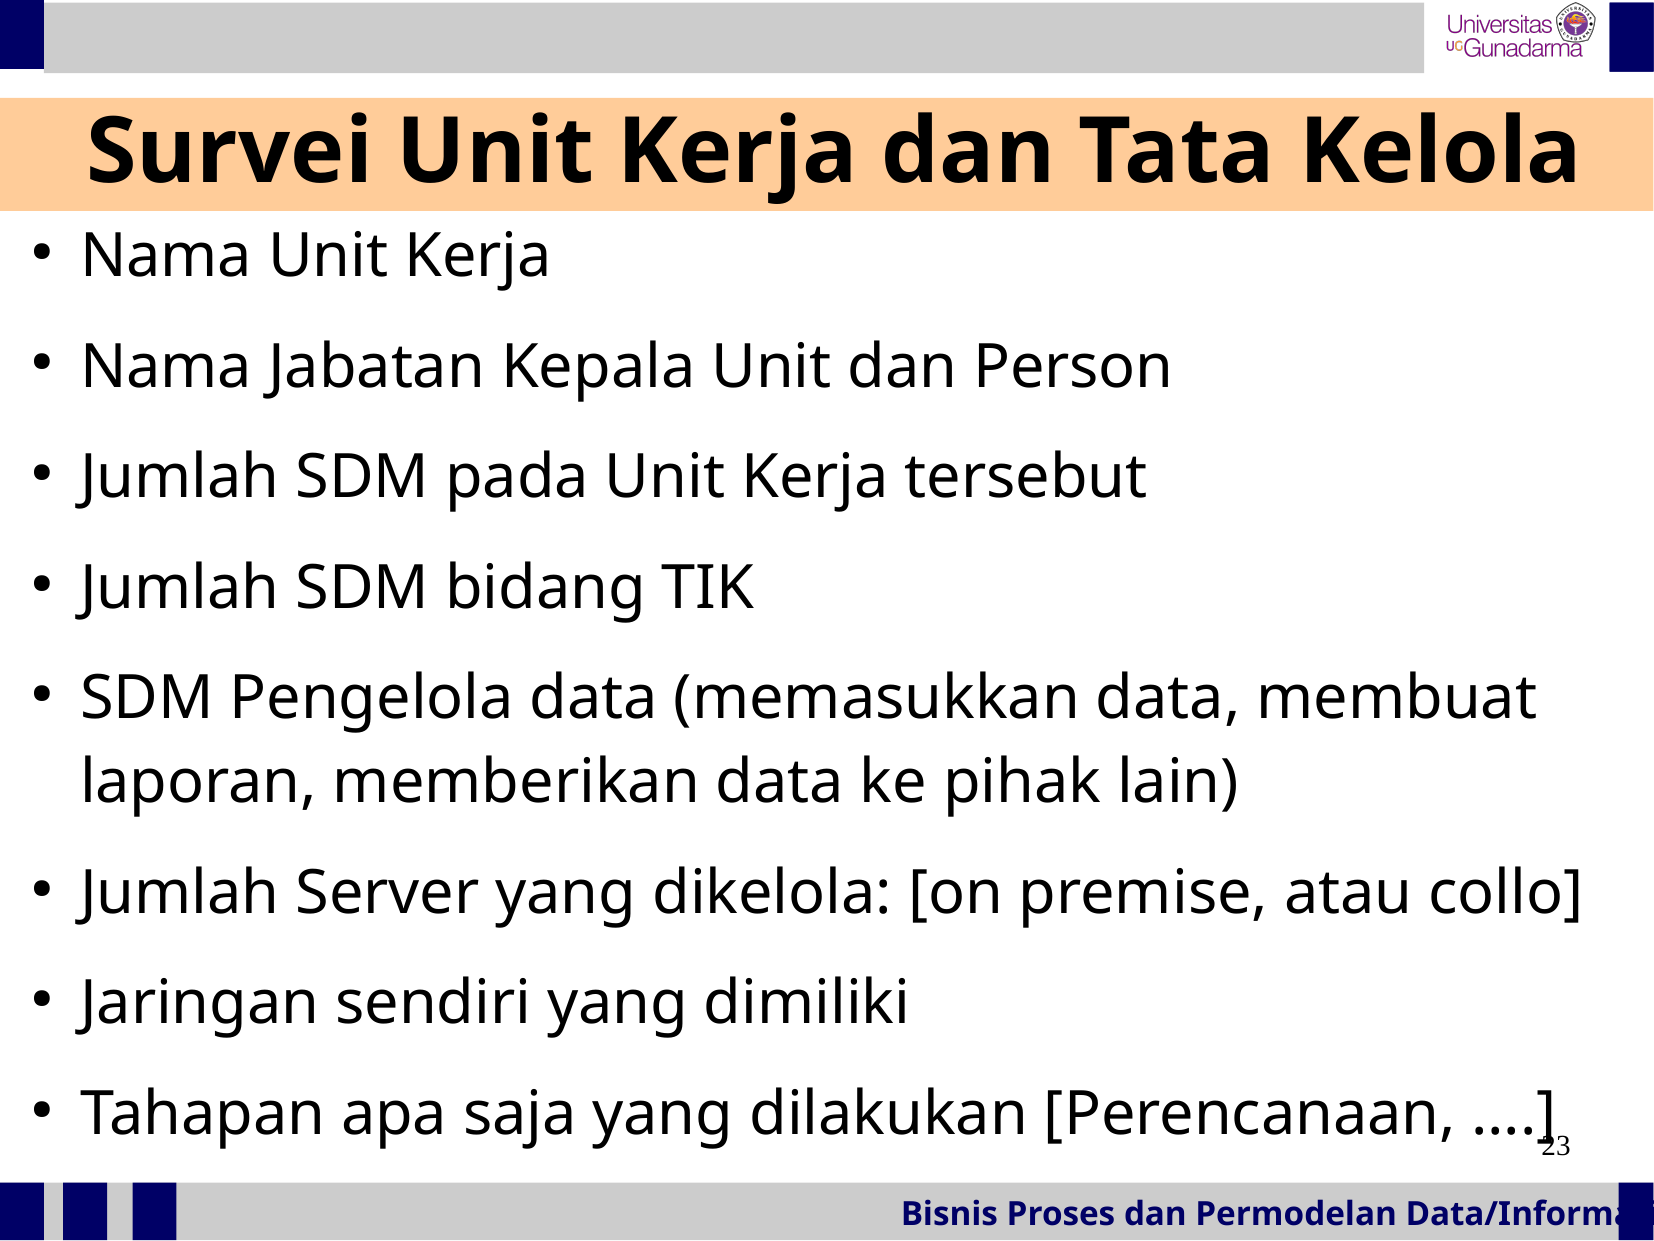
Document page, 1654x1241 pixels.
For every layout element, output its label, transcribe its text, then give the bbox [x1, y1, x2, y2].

picture [1437, 2, 1610, 62]
text_box [0, 97, 78, 211]
text_box [1592, 97, 1654, 211]
title Survei Unit Kerja dan Tata Kelola [78, 84, 1592, 210]
list Nama Unit Kerja Nama Jabatan Kepala Unit dan Person Jumlah SDM pada Unit Kerja tersebut Jumlah SDM bidang TIK SDM Pengelola data (memasukkan data, membuat laporan, memberikan data ke pihak lain) Jumlah Server yang dikelola: [on premise, atau collo] Jaringan sendiri yang dimiliki Tahapan apa saja yang dilakukan [Perencanaan, ….] [14, 210, 1630, 1171]
